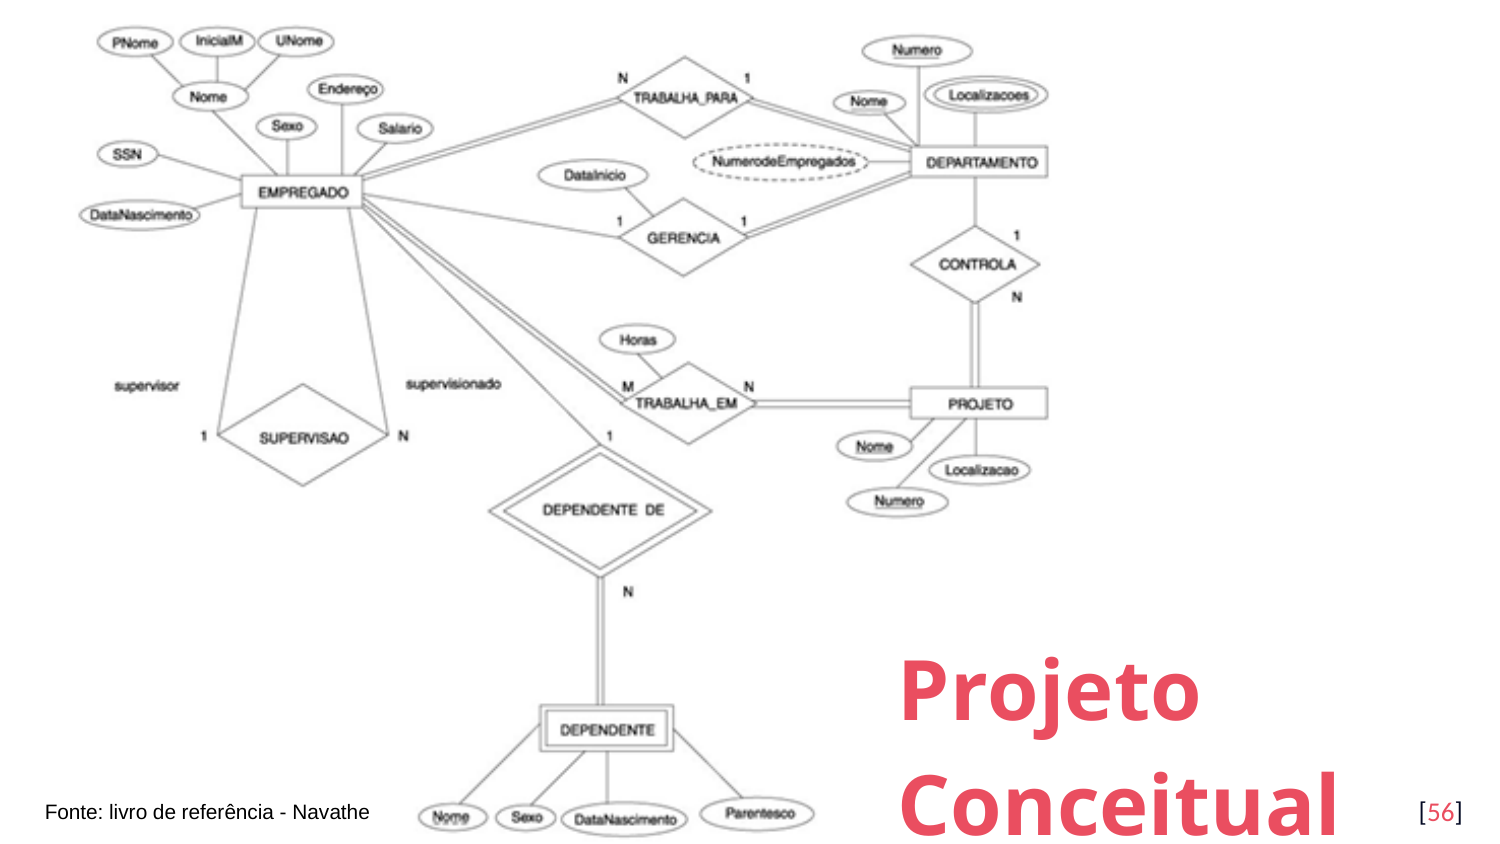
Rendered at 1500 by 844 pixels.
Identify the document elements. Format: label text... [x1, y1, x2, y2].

picture [67, 1, 1064, 844]
text_box Projeto Conceitual [882, 607, 1500, 746]
slide_number [56] [1403, 779, 1494, 844]
text_box Fonte: livro de referência - Navathe [0, 791, 433, 833]
